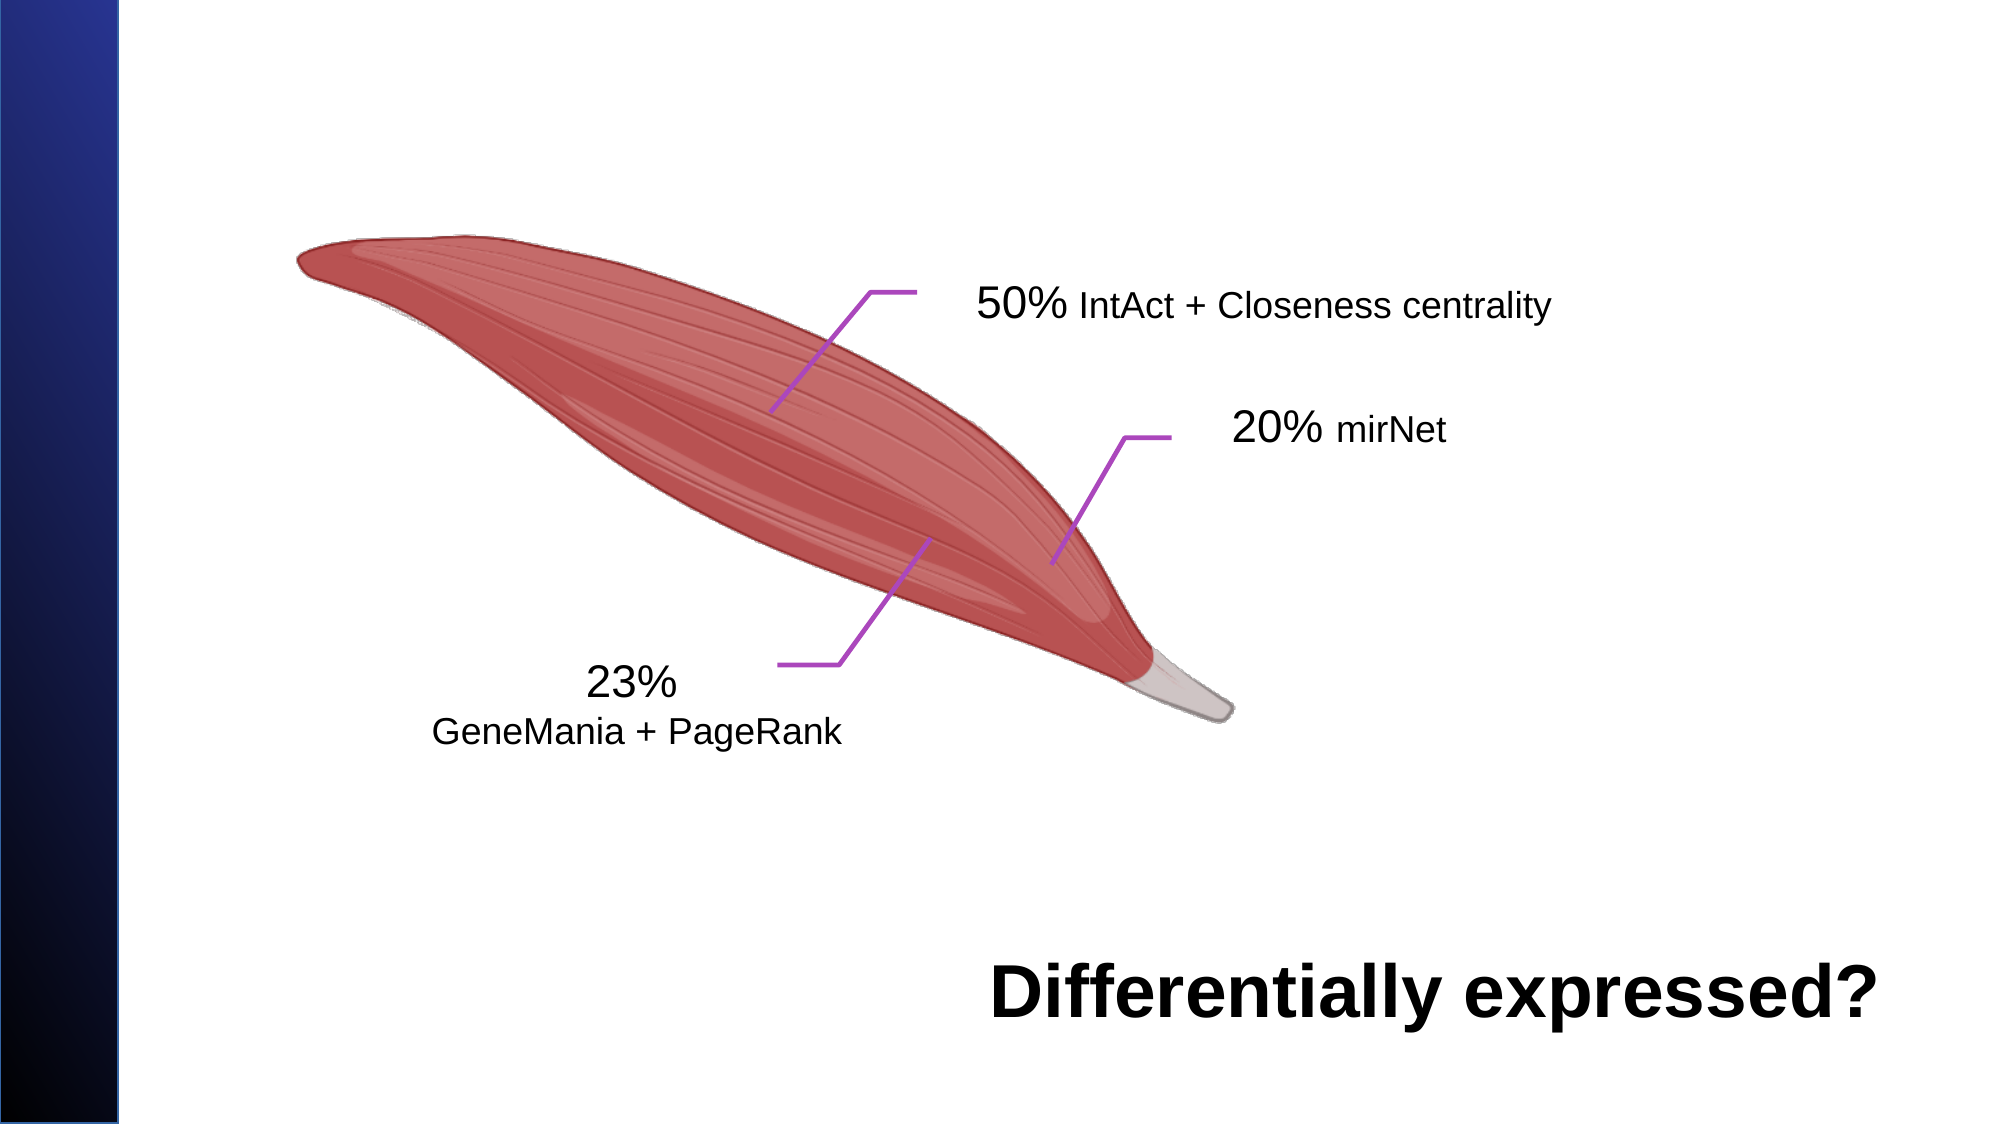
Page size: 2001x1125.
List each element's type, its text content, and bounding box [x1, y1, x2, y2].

text_box Differentially expressed? [974, 934, 1949, 1118]
text_box [0, 0, 118, 1123]
text_box 23% GeneMania + PageRank [413, 644, 861, 779]
text_box 20% mirNet [1134, 388, 1565, 523]
picture [265, 177, 1263, 813]
text_box 50% IntAct + Closeness centrality [944, 265, 1595, 384]
